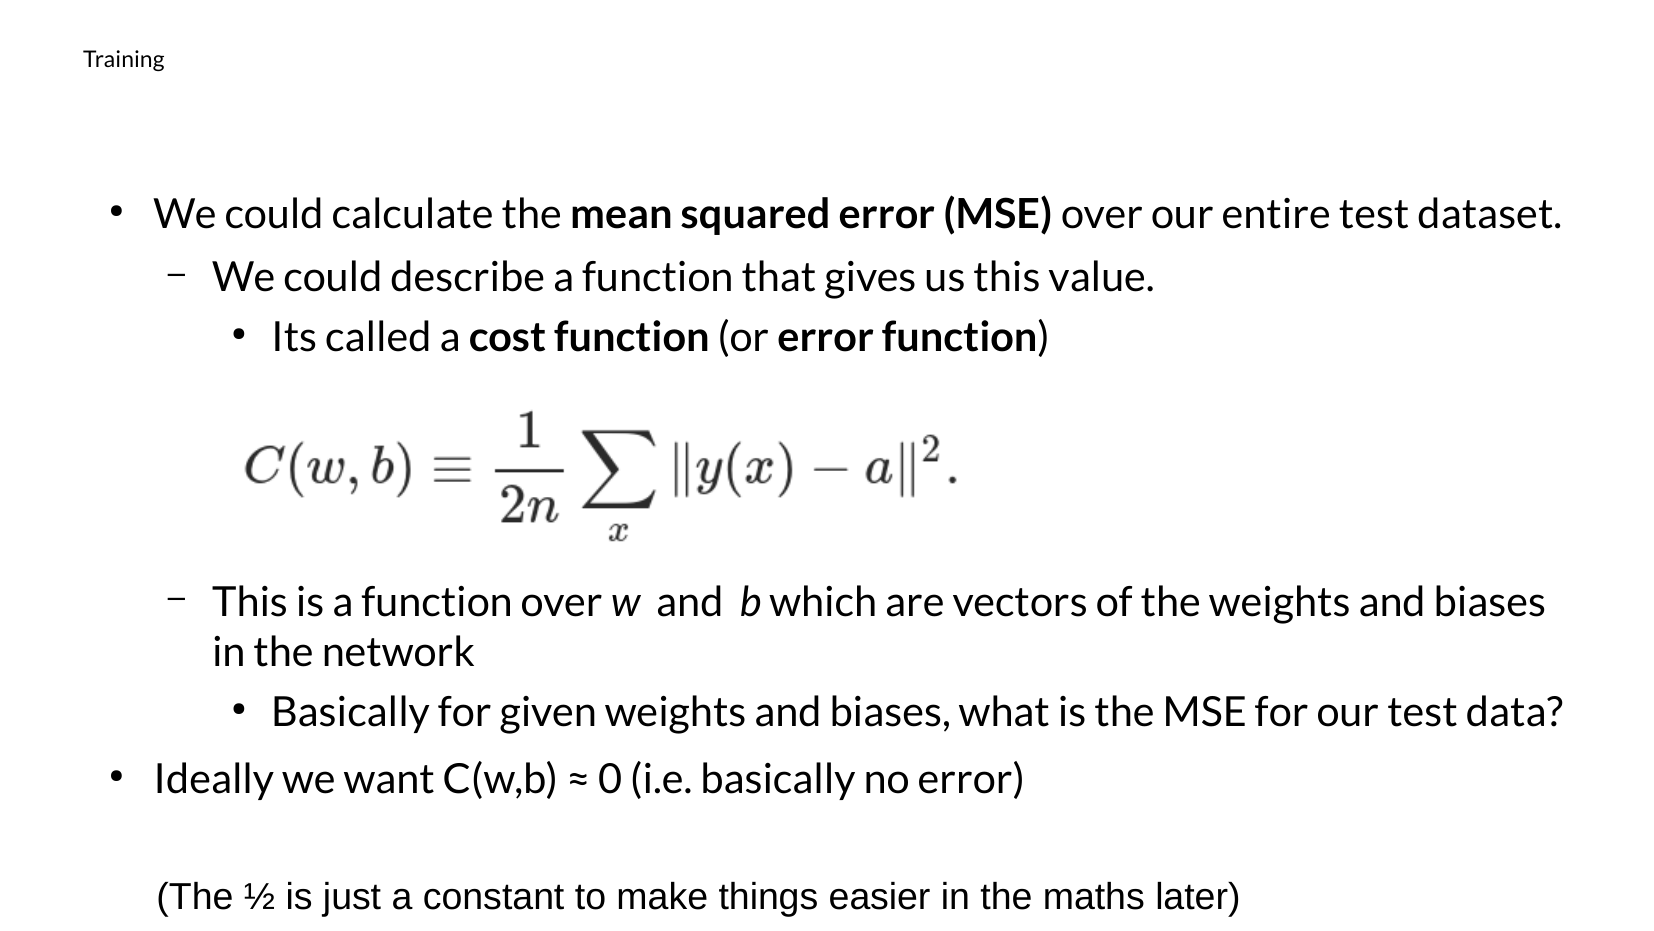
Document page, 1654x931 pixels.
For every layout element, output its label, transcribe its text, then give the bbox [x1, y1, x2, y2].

text_box (The ½ is just a constant to make things easier in the maths later) [141, 868, 1257, 925]
title Training [83, 0, 1571, 119]
list We could calculate the mean squared error (MSE) over our entire test dataset. We could describe a function that gives us this value. Its called a cost function (or error function) This is a function over w and b which are vectors of the weights and biases in the network Basically for given weights and biases, what is the MSE for our test data? Ideally we want C(w,b) ≈ 0 (i.e. basically no error) [94, 187, 1583, 810]
picture [206, 360, 1016, 583]
